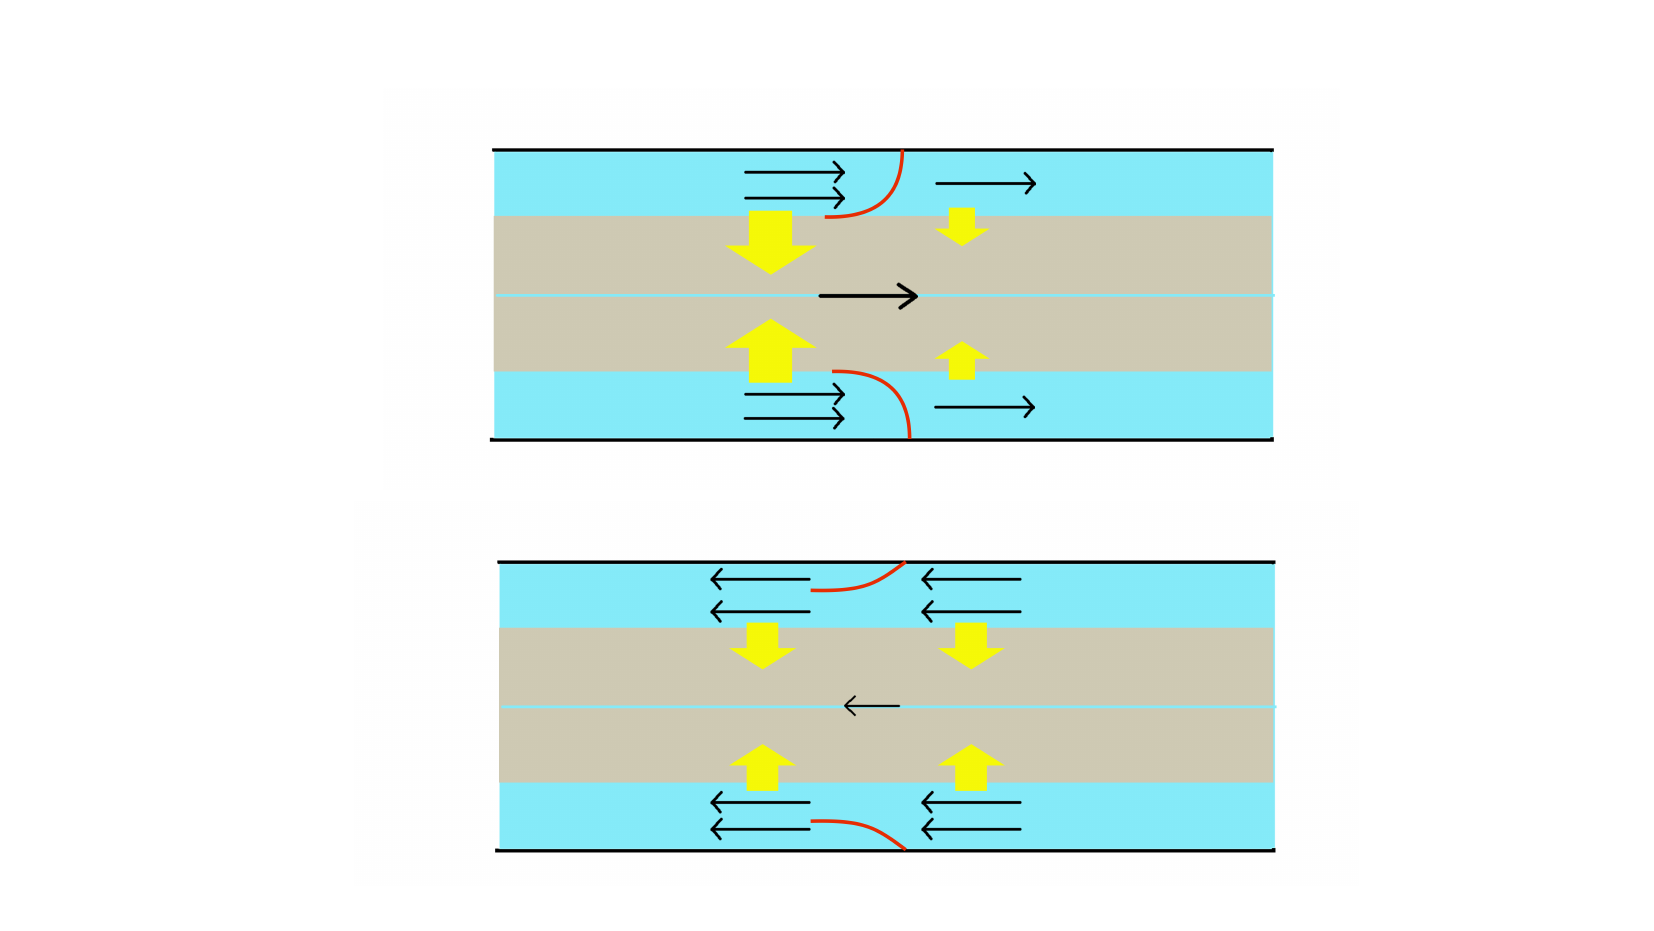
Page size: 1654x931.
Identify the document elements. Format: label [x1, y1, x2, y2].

picture [354, 501, 1359, 886]
picture [383, 88, 1340, 490]
